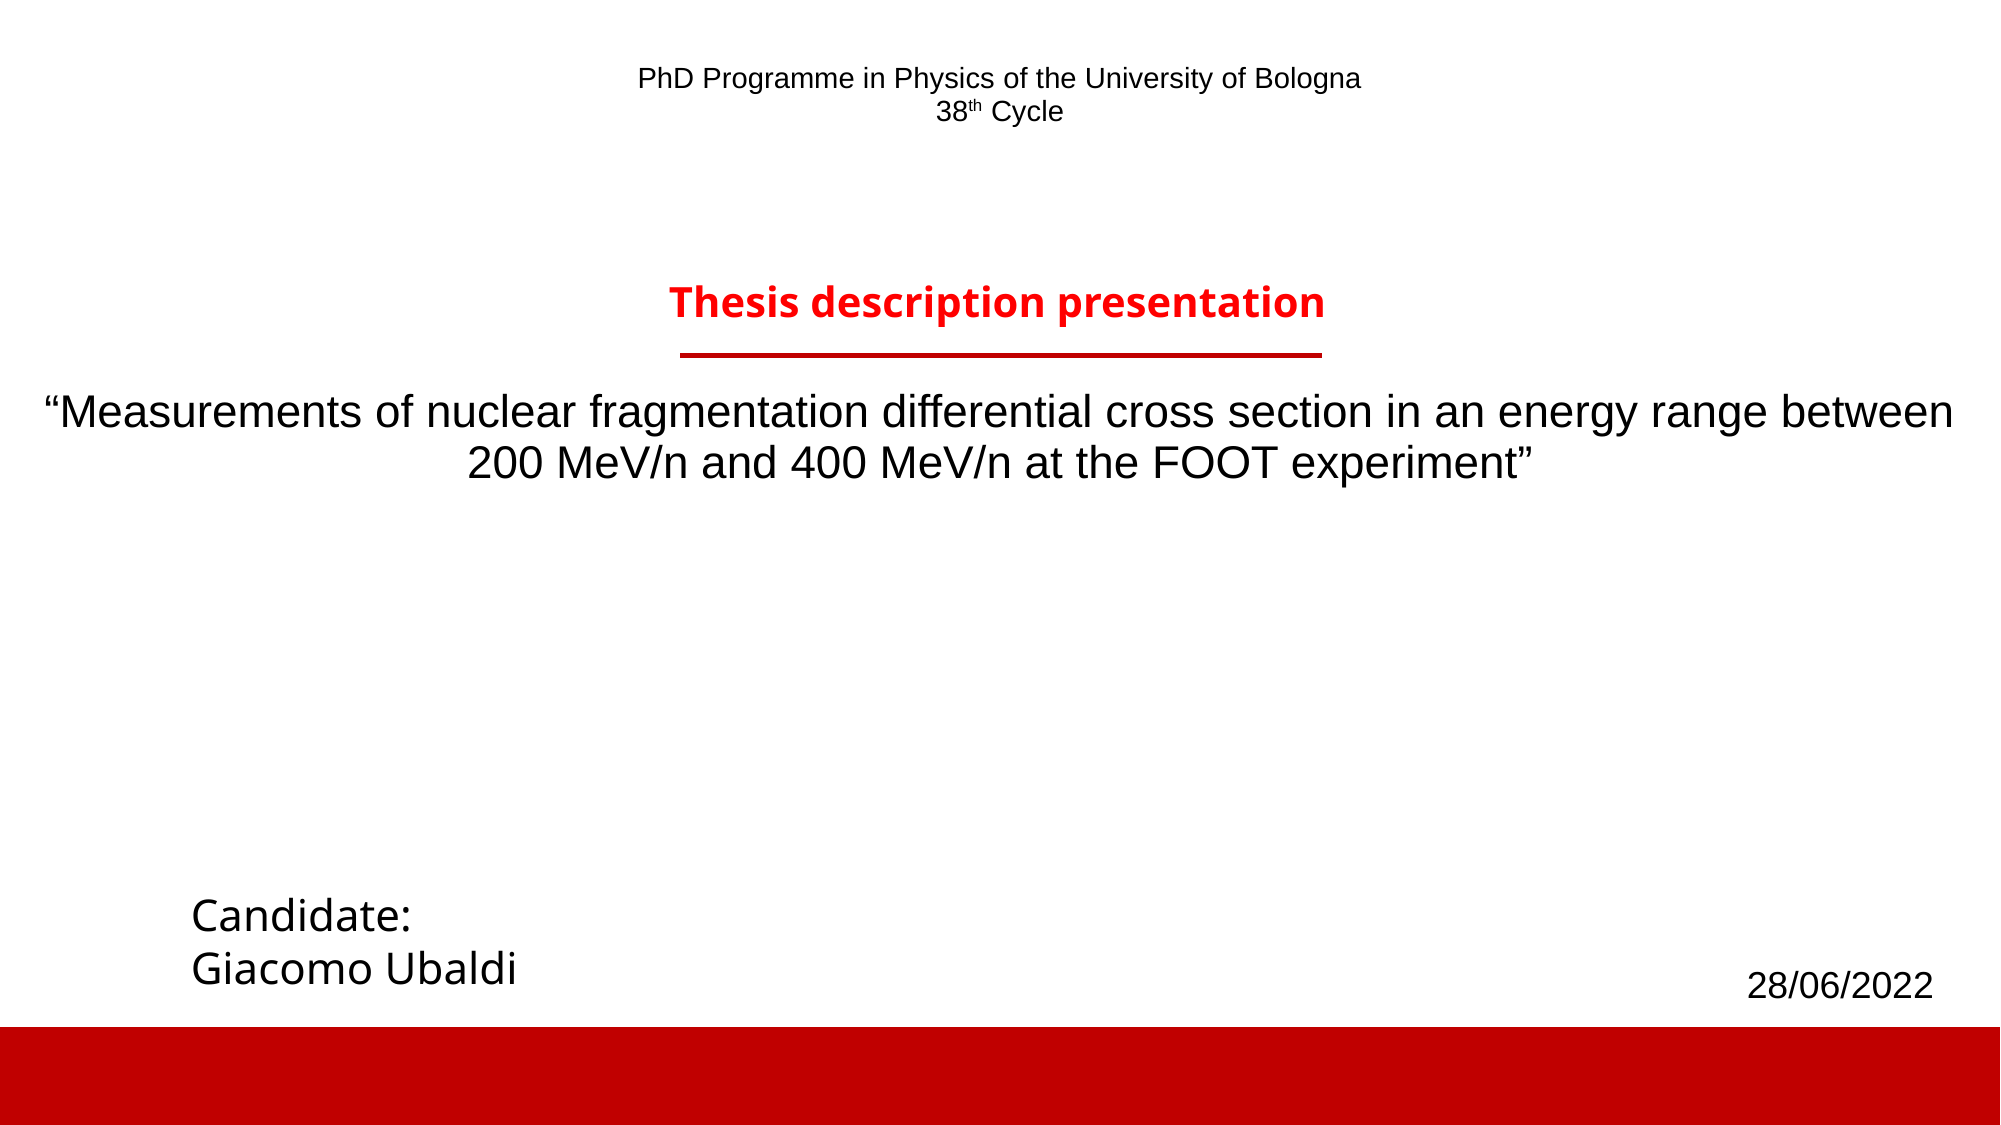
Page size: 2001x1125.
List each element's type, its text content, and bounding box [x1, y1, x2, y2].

text_box Candidate: Giacomo Ubaldi [175, 879, 615, 1004]
text_box [0, 1029, 2000, 1125]
text_box Thesis description presentation [0, 240, 1998, 365]
text_box “Measurements of nuclear fragmentation differential cross section in an energy range between 200 MeV/n and 400 MeV/n at the FOOT experiment” [0, 378, 2000, 520]
text_box PhD Programme in Physics of the University of Bologna 38th Cycle [0, 54, 2000, 154]
text_box 28/06/2022 [1732, 956, 1949, 1014]
